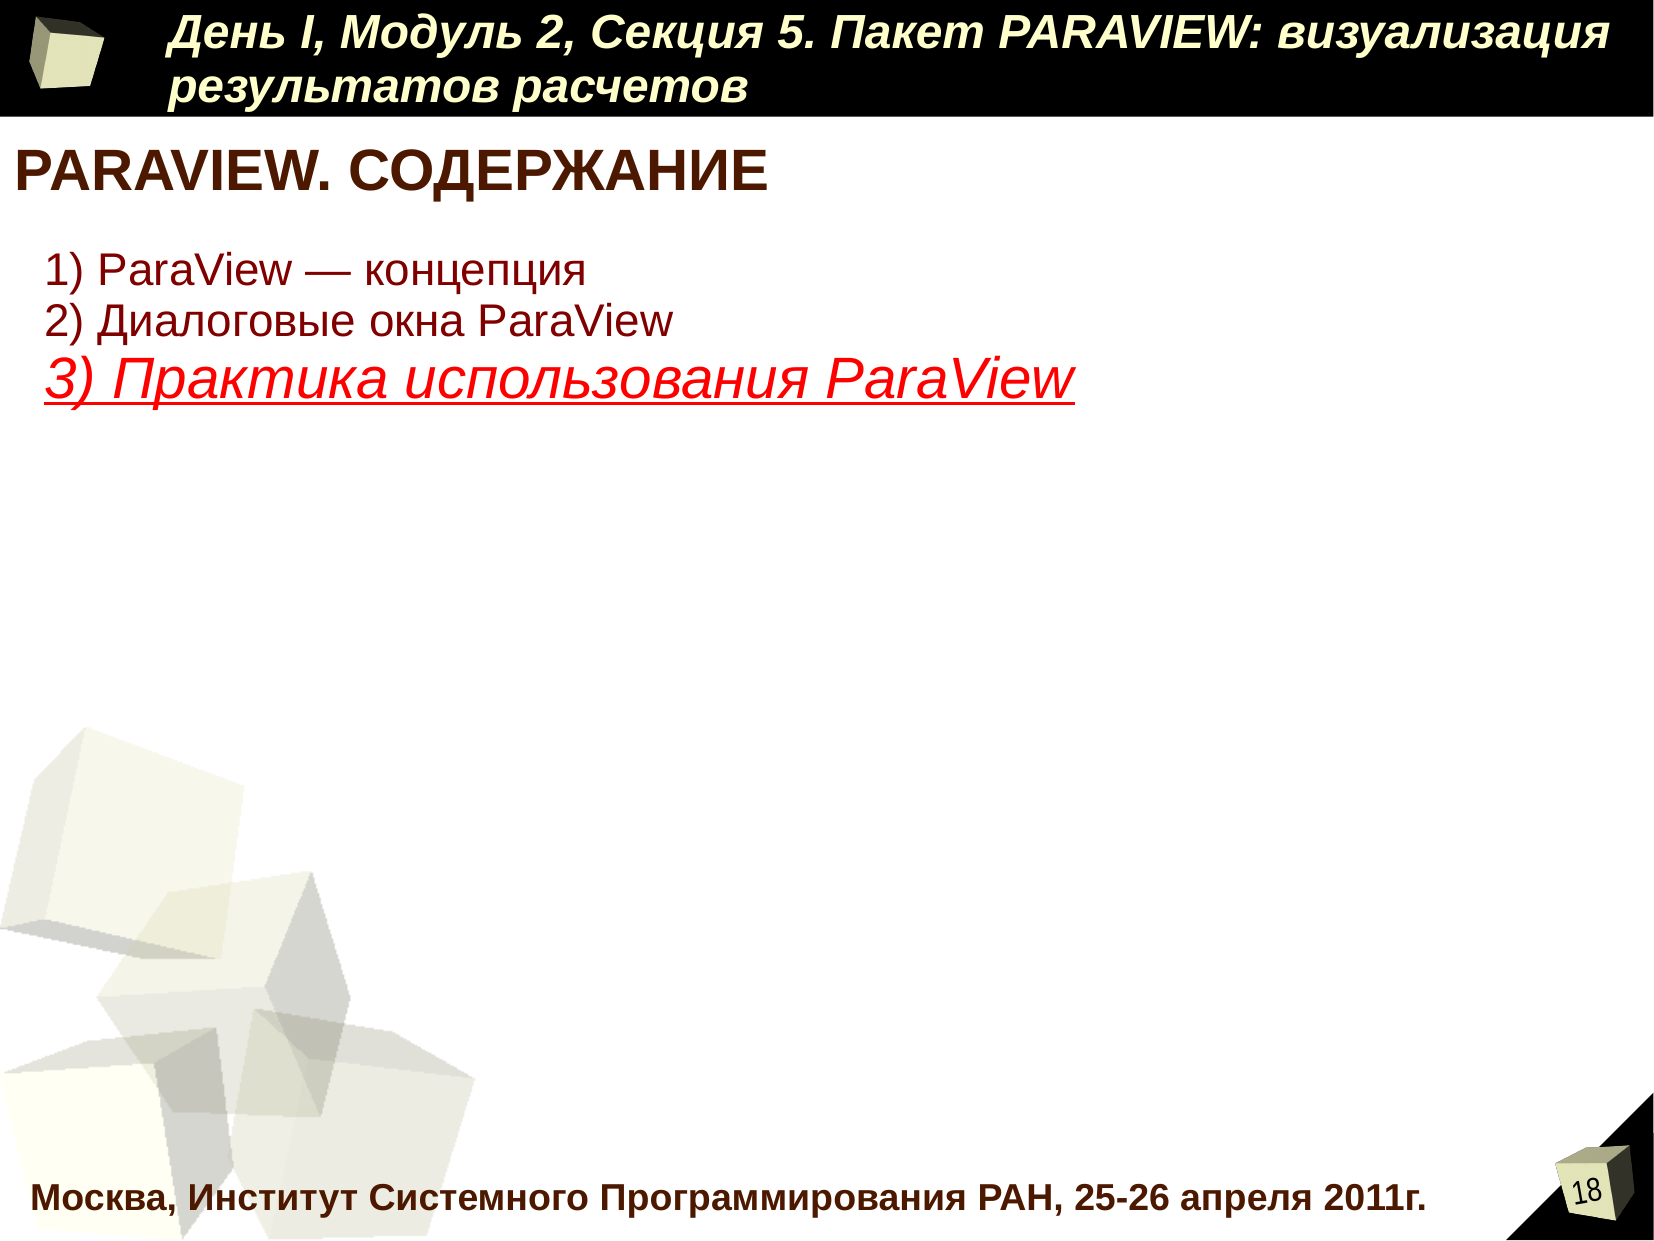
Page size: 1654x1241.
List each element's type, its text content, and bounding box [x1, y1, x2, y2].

picture [464, 1193, 472, 1198]
text_box 1) ParaView — концепция 2) Диалоговые окна ParaView 3) Практика использования ParaView [29, 236, 1595, 419]
text_box PARAVIEW. СОДЕРЖАНИЕ [0, 130, 1654, 211]
picture [0, 726, 477, 1241]
